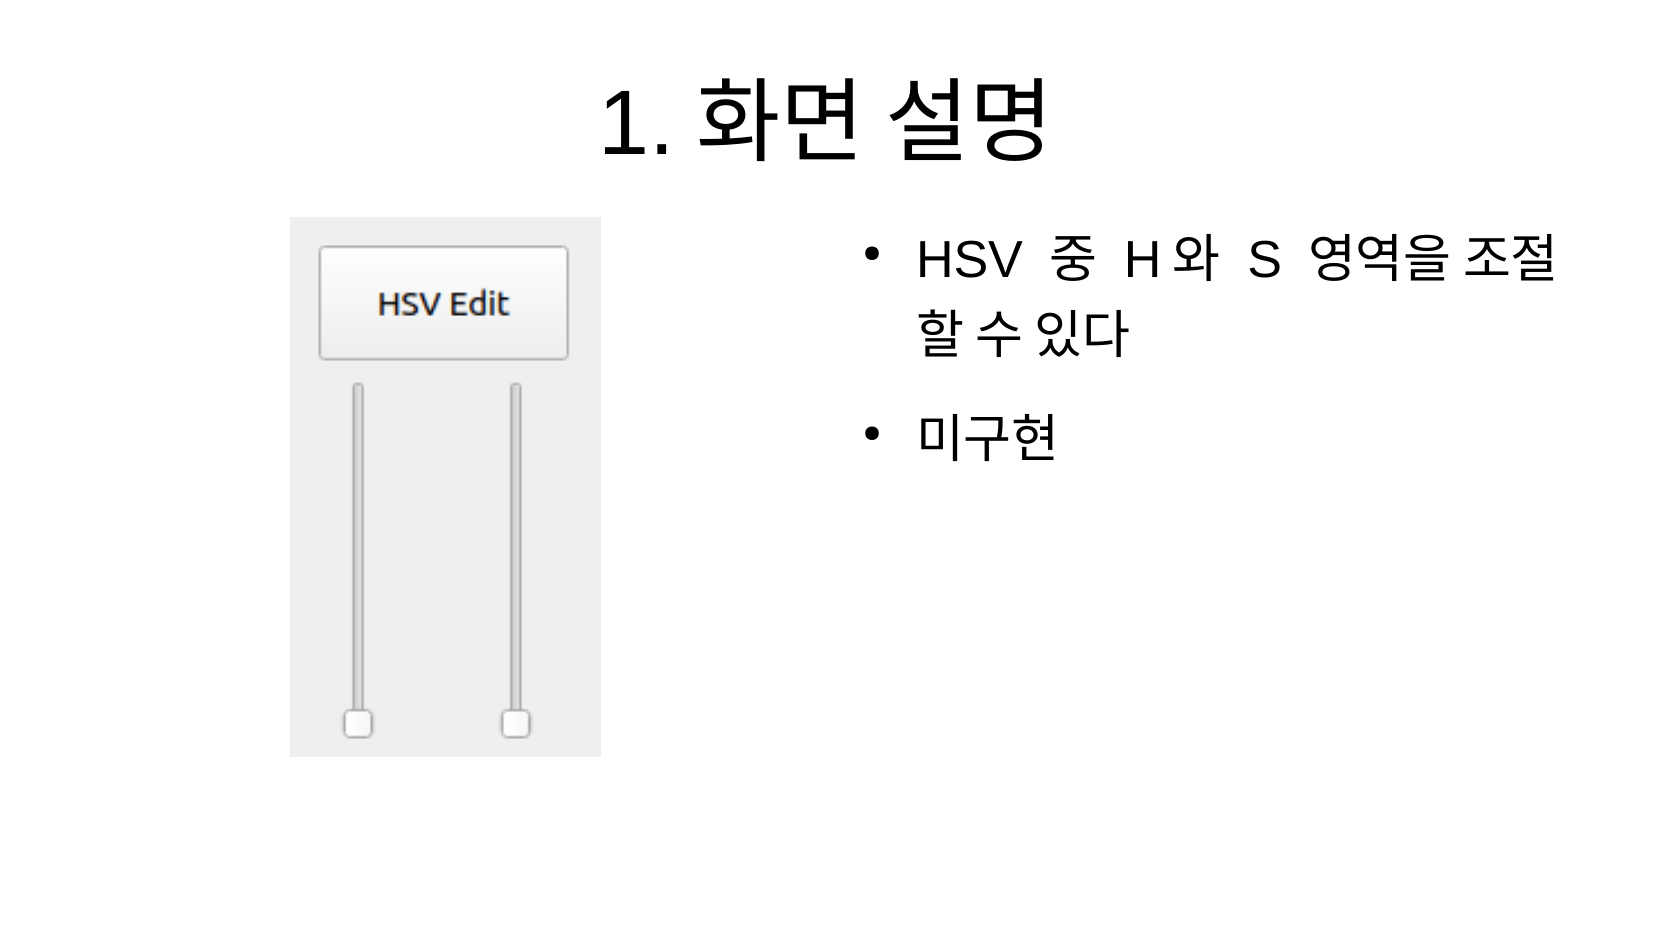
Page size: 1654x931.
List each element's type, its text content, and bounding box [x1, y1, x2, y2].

list HSV 중 H와 S 영역을 조절 할 수 있다 미구현 [845, 217, 1572, 758]
title 1.화면 설명 [82, 37, 1571, 193]
picture [290, 217, 601, 757]
